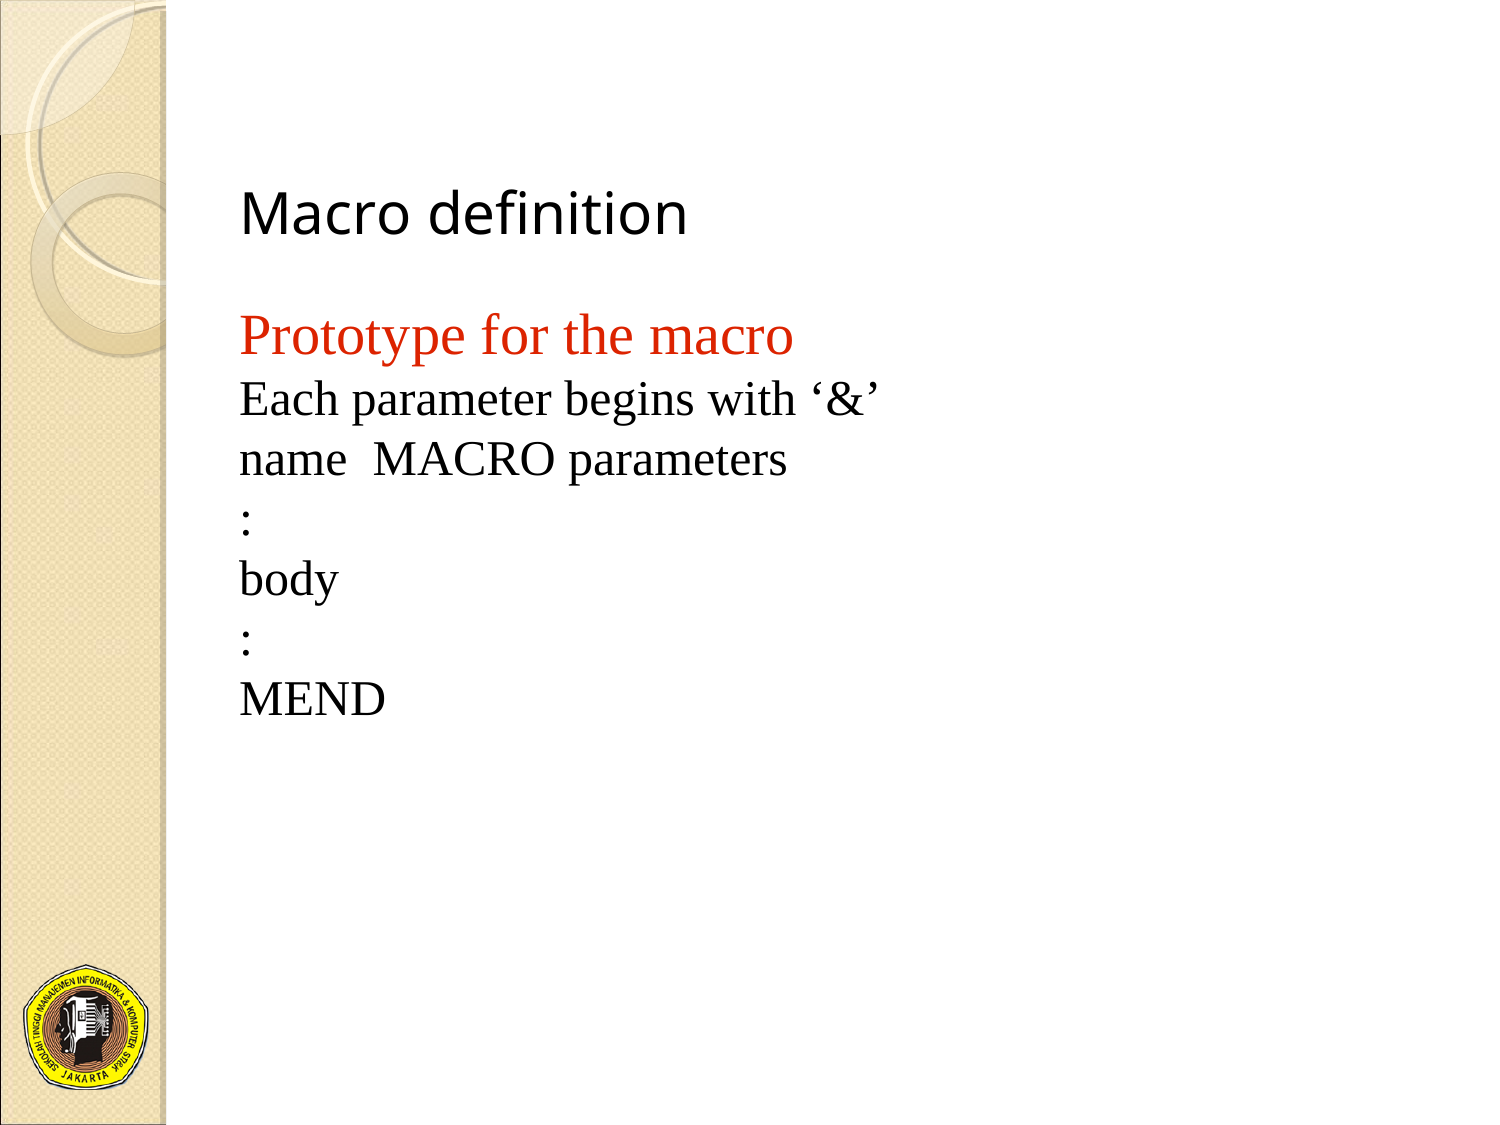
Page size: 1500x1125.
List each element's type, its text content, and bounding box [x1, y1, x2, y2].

picture [136, 0, 166, 4]
picture [0, 10, 166, 1125]
text_box Prototype for the macro Each parameter begins with ‘&’ name MACRO parameters : body : MEND [224, 288, 1359, 844]
text_box Macro definition [224, 177, 1500, 1040]
